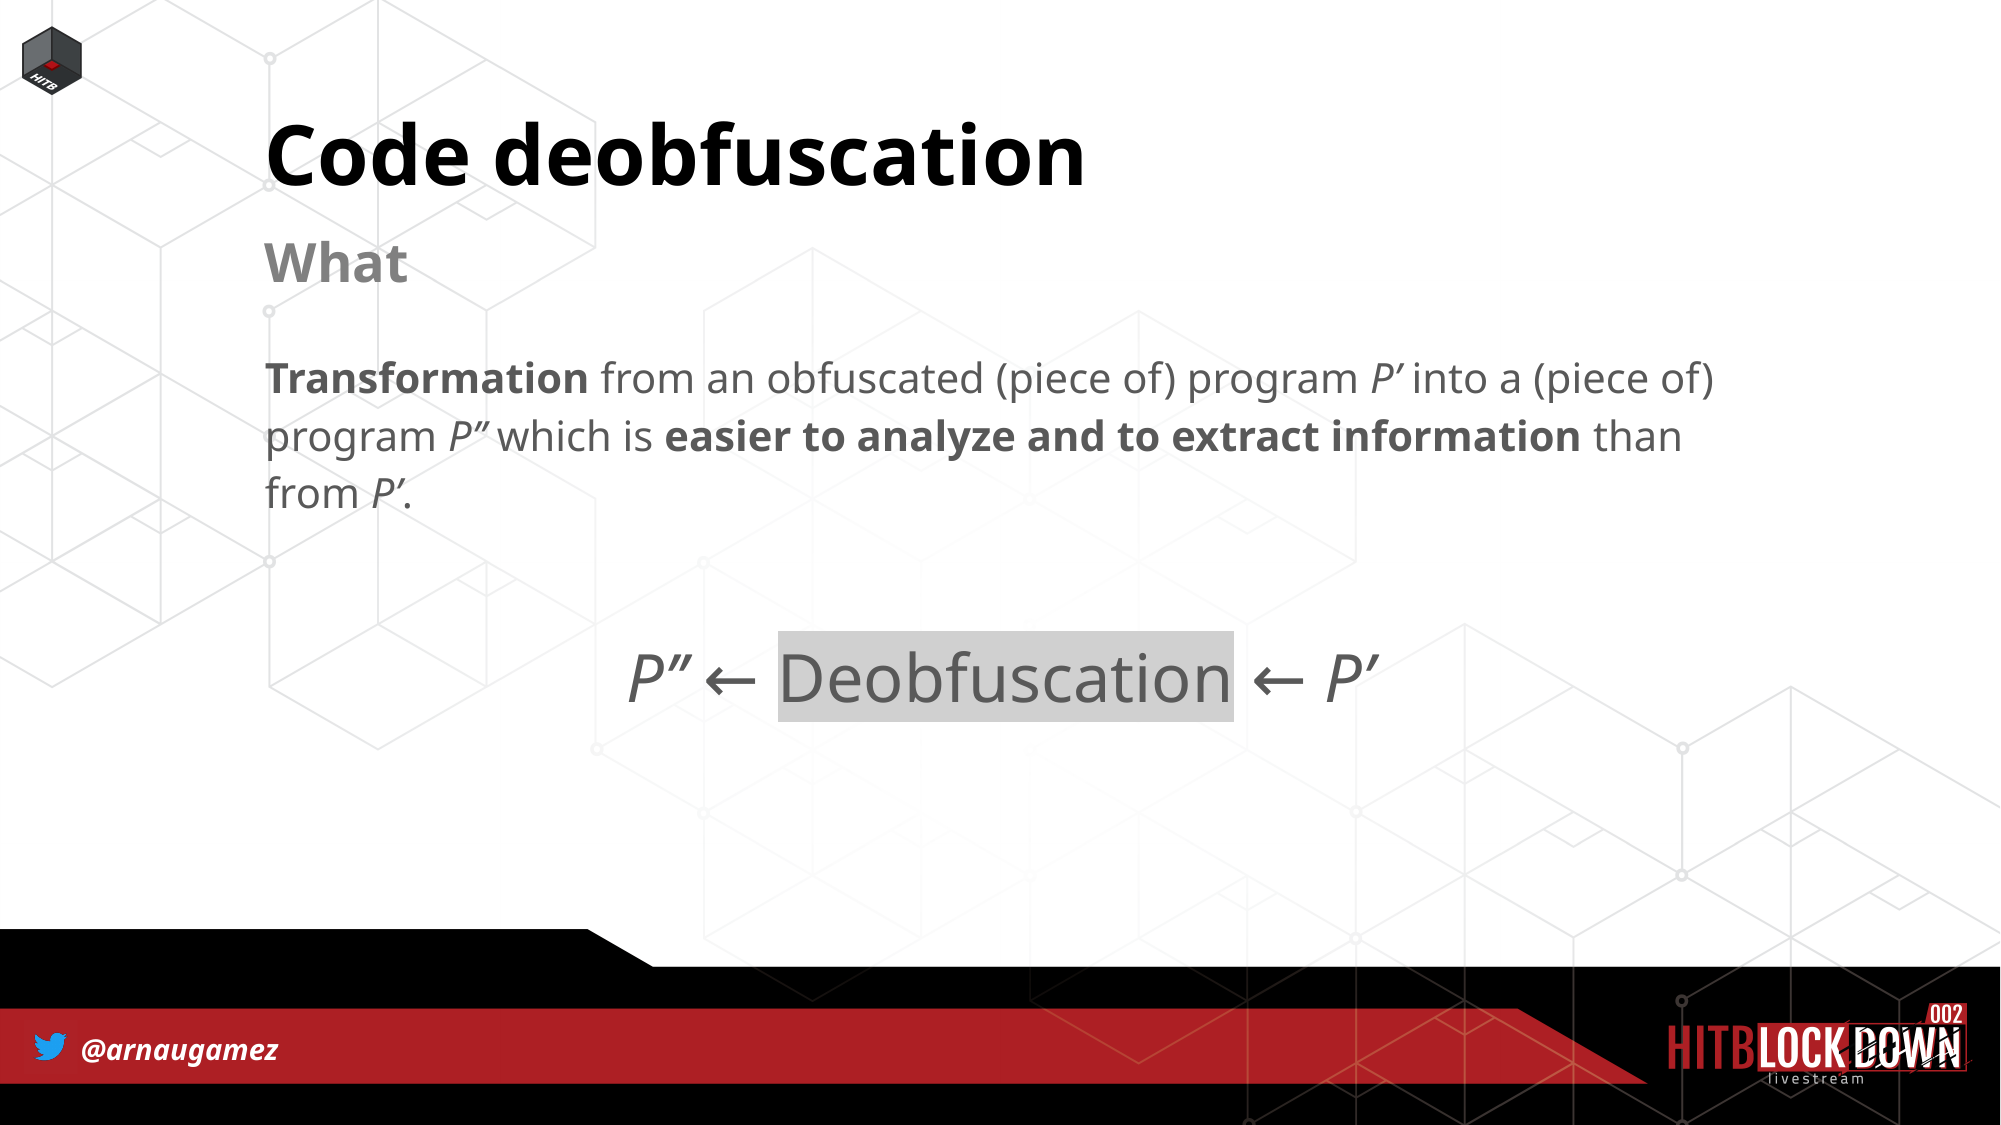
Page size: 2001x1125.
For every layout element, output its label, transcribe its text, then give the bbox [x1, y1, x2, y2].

text_box What [249, 227, 1790, 322]
subtitle Transformation from an obfuscated (piece of) program P’ into a (piece of) program P’’ which is easier to analyze and to extract information than from P’. [250, 336, 1750, 526]
text_box P’’ ← Deobfuscation ← P’ [250, 616, 1750, 738]
title Code deobfuscation [249, 108, 1750, 210]
picture [0, 0, 2001, 1125]
